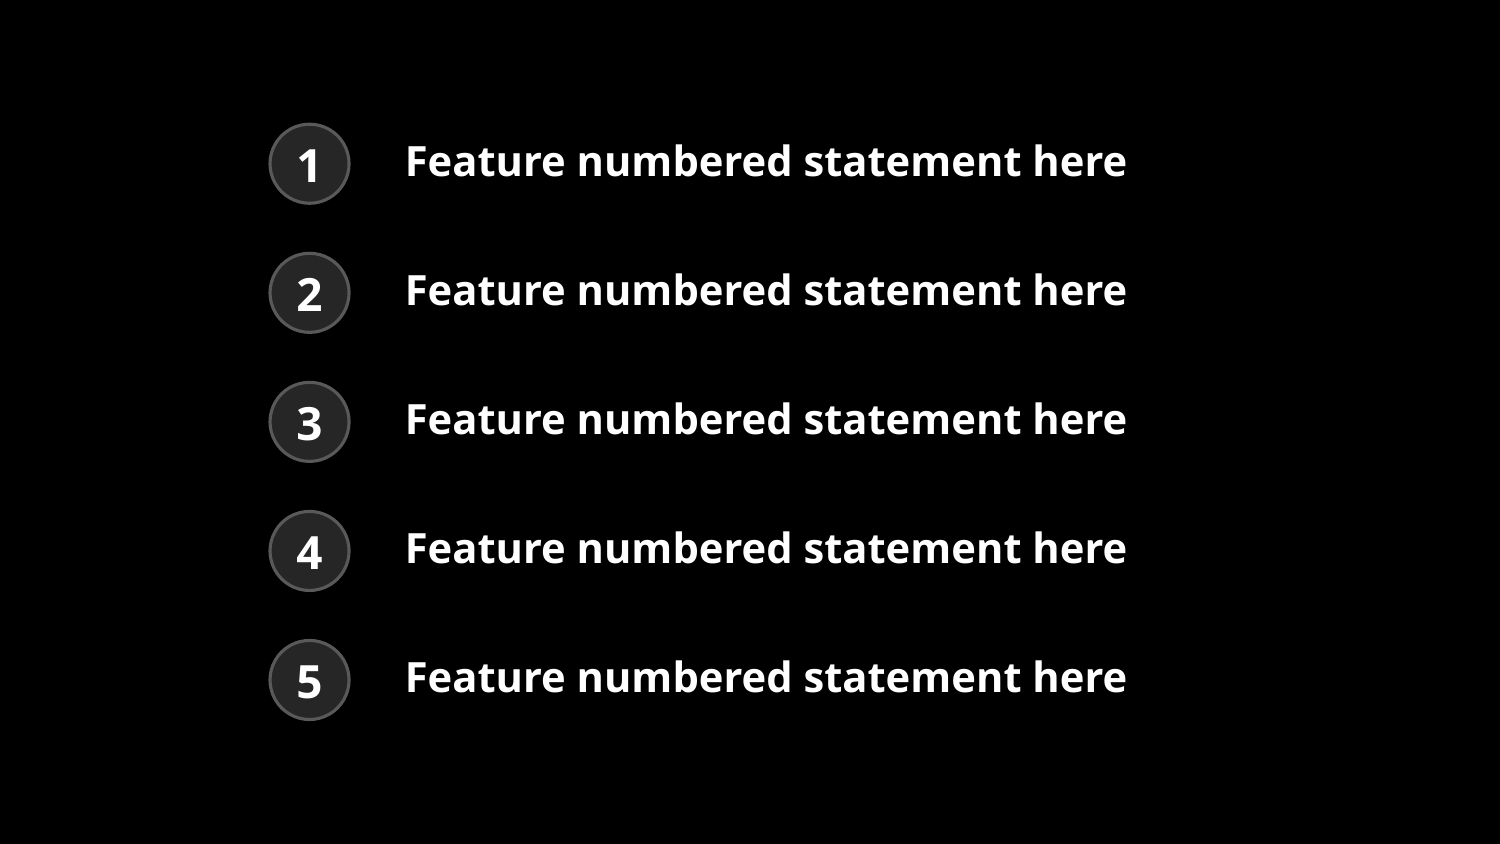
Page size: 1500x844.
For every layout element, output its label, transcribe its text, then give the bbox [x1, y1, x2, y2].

text_box Feature numbered statement here [404, 527, 1168, 591]
text_box 5 [270, 640, 350, 720]
text_box Feature numbered statement here [404, 140, 1168, 204]
text_box Feature numbered statement here [404, 269, 1168, 333]
text_box 2 [270, 253, 350, 333]
text_box 3 [270, 382, 350, 462]
text_box Feature numbered statement here [404, 398, 1168, 462]
text_box 4 [270, 511, 350, 591]
text_box Feature numbered statement here [404, 656, 1168, 720]
text_box 1 [270, 124, 350, 204]
